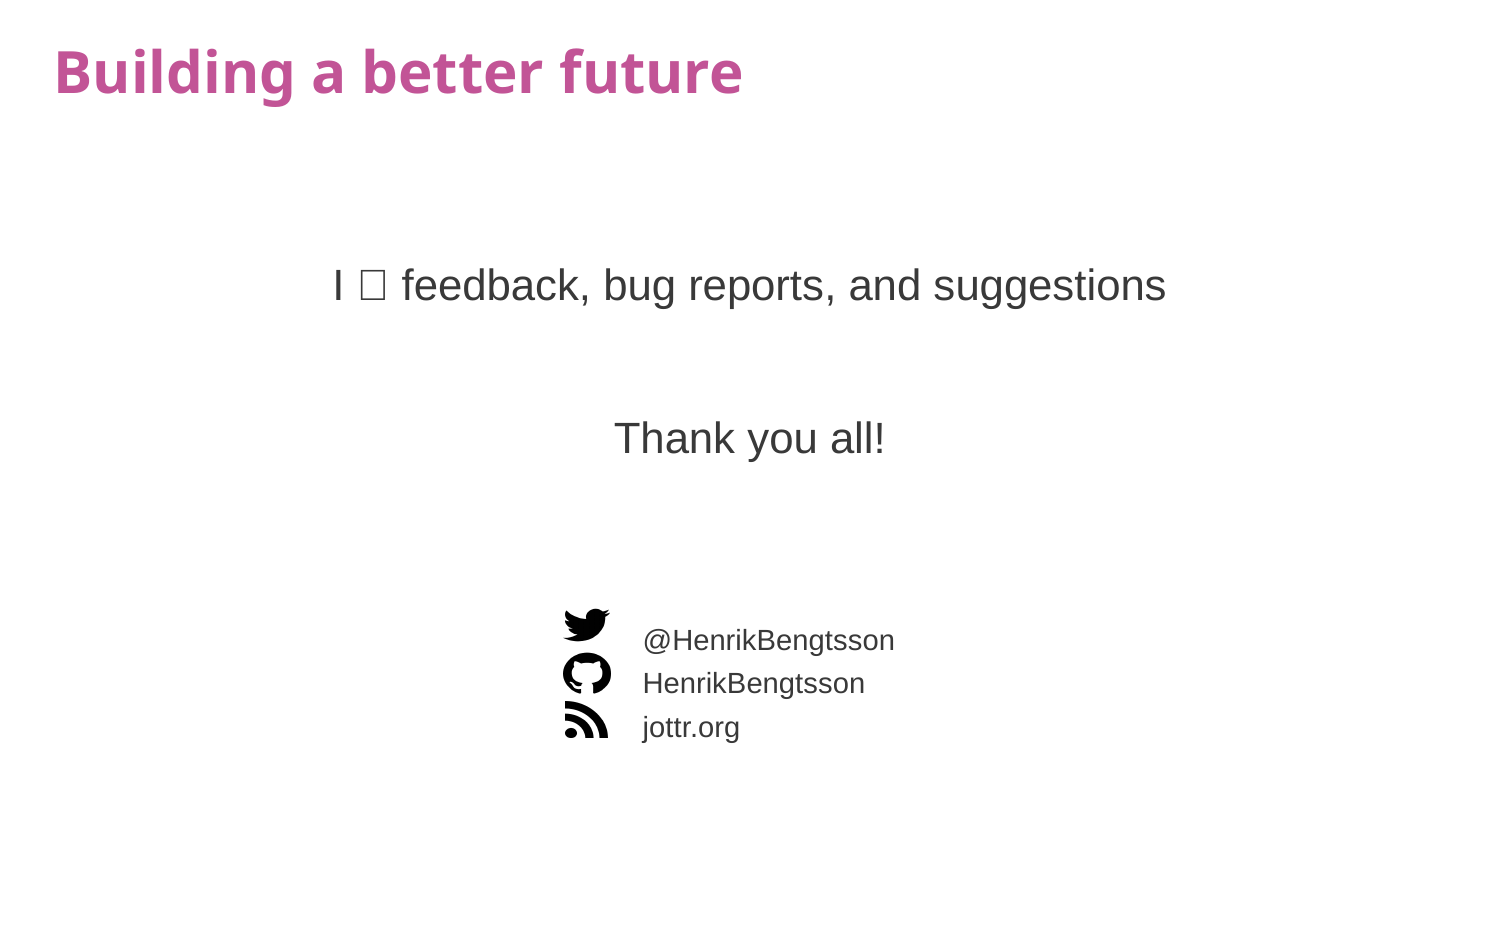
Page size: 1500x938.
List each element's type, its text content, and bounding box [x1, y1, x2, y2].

picture [563, 652, 611, 694]
picture [565, 701, 608, 739]
list @HenrikBengtsson HenrikBengtsson jottr.org [627, 597, 986, 731]
list I 💜 feedback, bug reports, and suggestions Thank you all! [51, 147, 1449, 900]
title Building a better future [38, 20, 1463, 136]
picture [563, 605, 610, 645]
